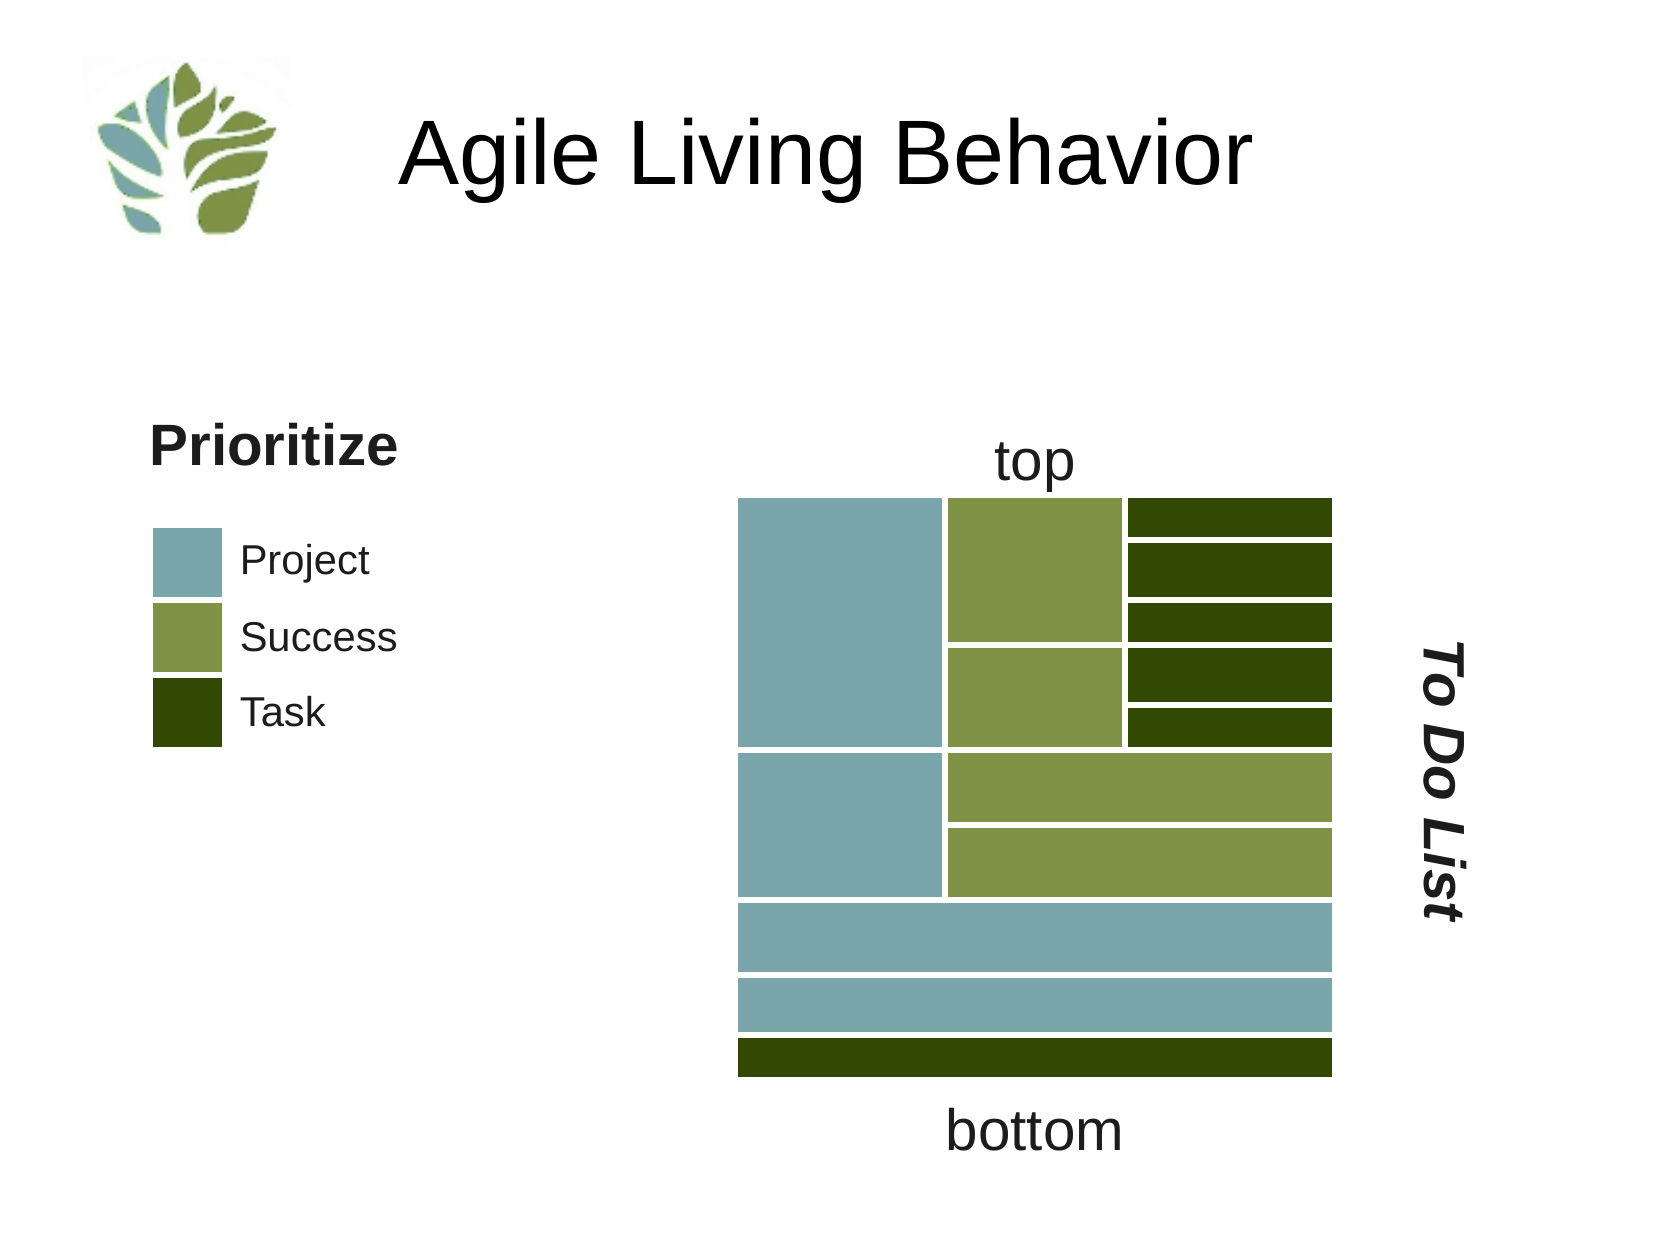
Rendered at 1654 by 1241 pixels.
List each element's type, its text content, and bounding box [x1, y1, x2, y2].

text_box [735, 495, 1336, 1081]
title Agile Living Behavior [291, 49, 1571, 257]
text_box Project [225, 529, 511, 592]
text_box [150, 525, 226, 751]
text_box To Do List [1402, 495, 1486, 1066]
picture [82, 49, 291, 258]
text_box Success [225, 605, 511, 668]
text_box top [750, 420, 1321, 495]
text_box Task [225, 680, 511, 743]
text_box Prioritize [135, 405, 496, 487]
text_box bottom [750, 1090, 1321, 1171]
